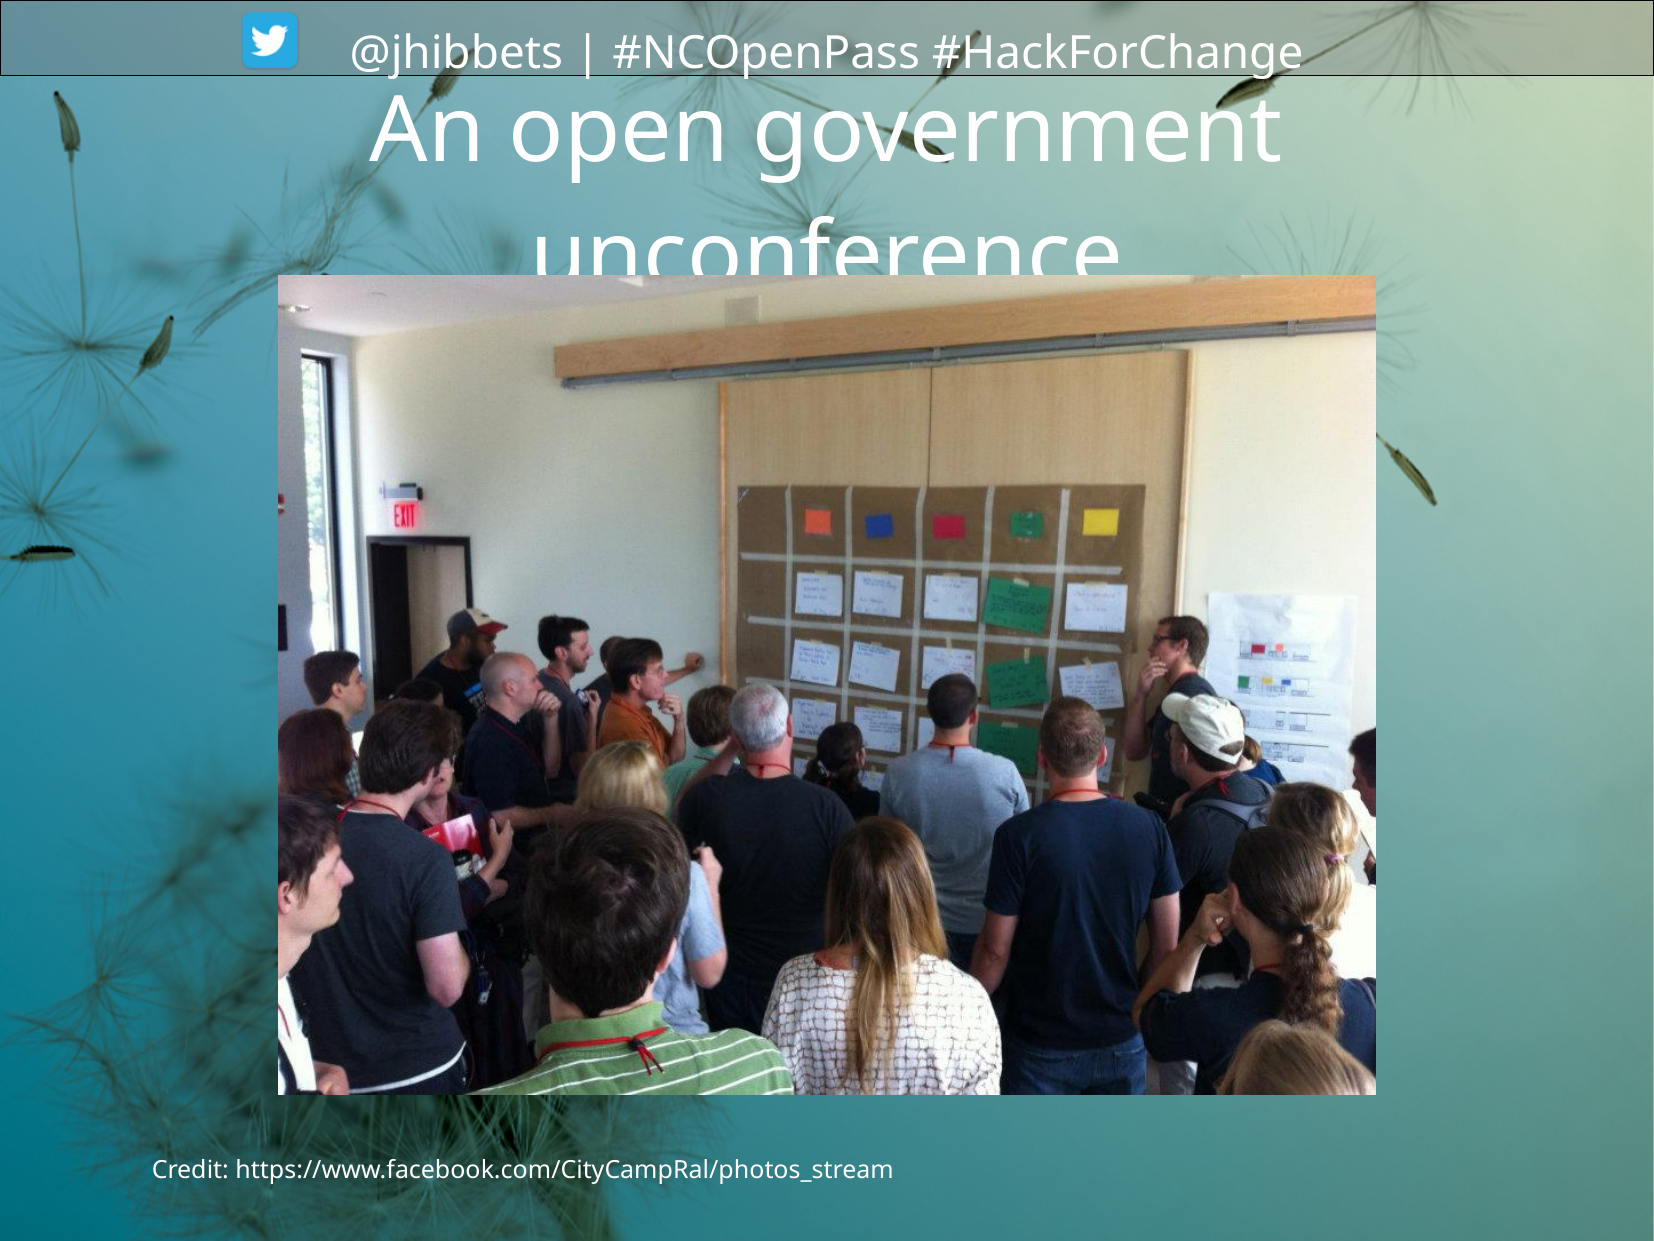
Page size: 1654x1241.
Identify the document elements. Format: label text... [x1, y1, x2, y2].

text_box Credit: https://www.facebook.com/CityCampRal/photos_stream [137, 1144, 921, 1185]
picture [240, 11, 301, 72]
picture [0, 76, 1654, 1241]
title An open government unconference [82, 84, 1571, 292]
